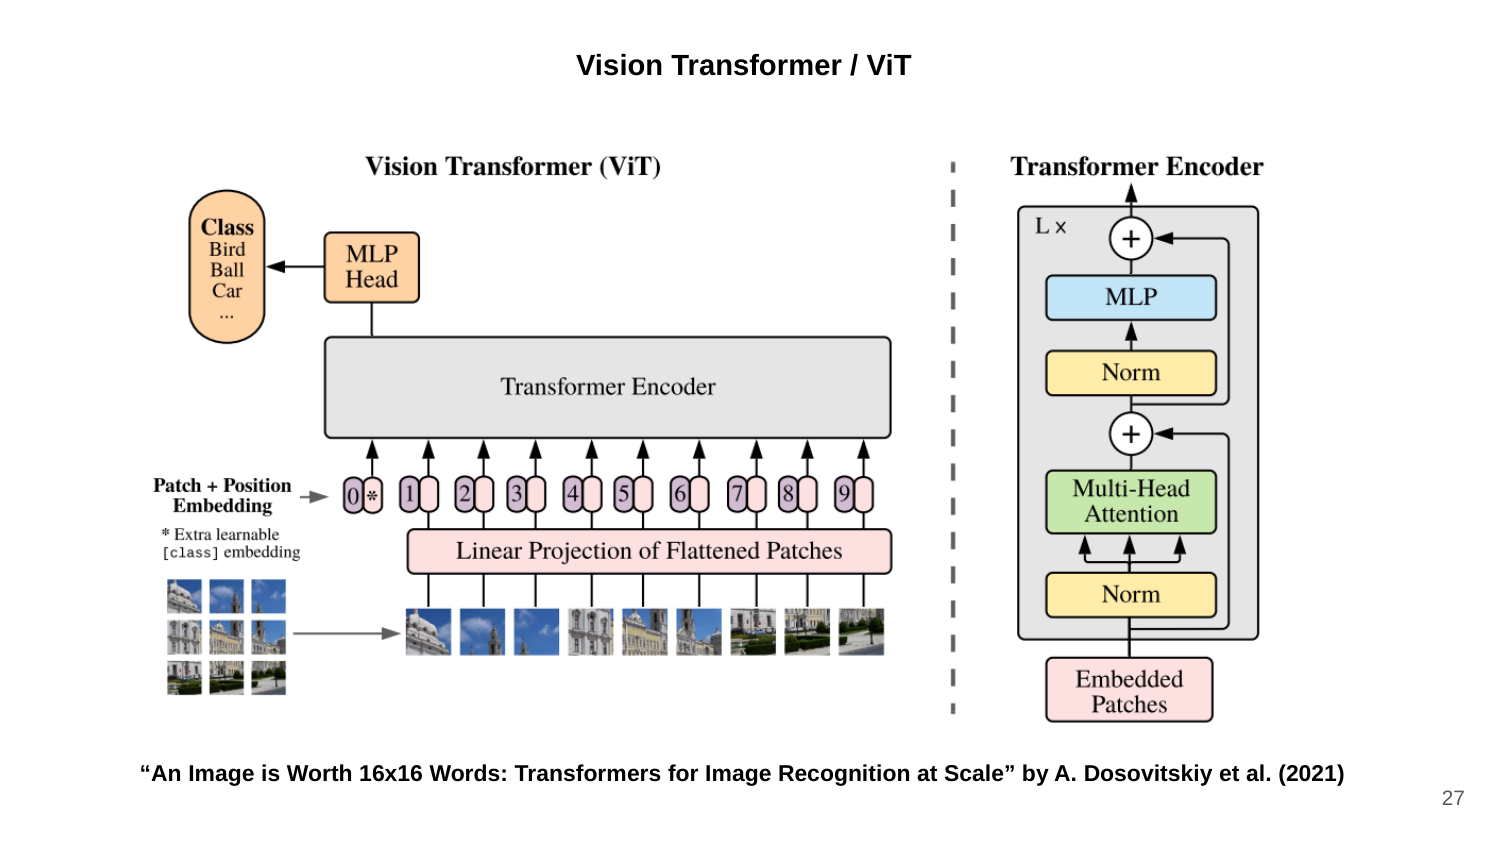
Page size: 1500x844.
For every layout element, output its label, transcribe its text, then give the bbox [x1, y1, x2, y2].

text_box Vision Transformer / ViT [561, 31, 959, 101]
picture [131, 123, 1288, 743]
text_box “An Image is Worth 16x16 Words: Transformers for Image Recognition at Scale” by A. Dosovitskiy et al. (2021) [124, 743, 1376, 801]
slide_number <number> [1389, 764, 1480, 830]
